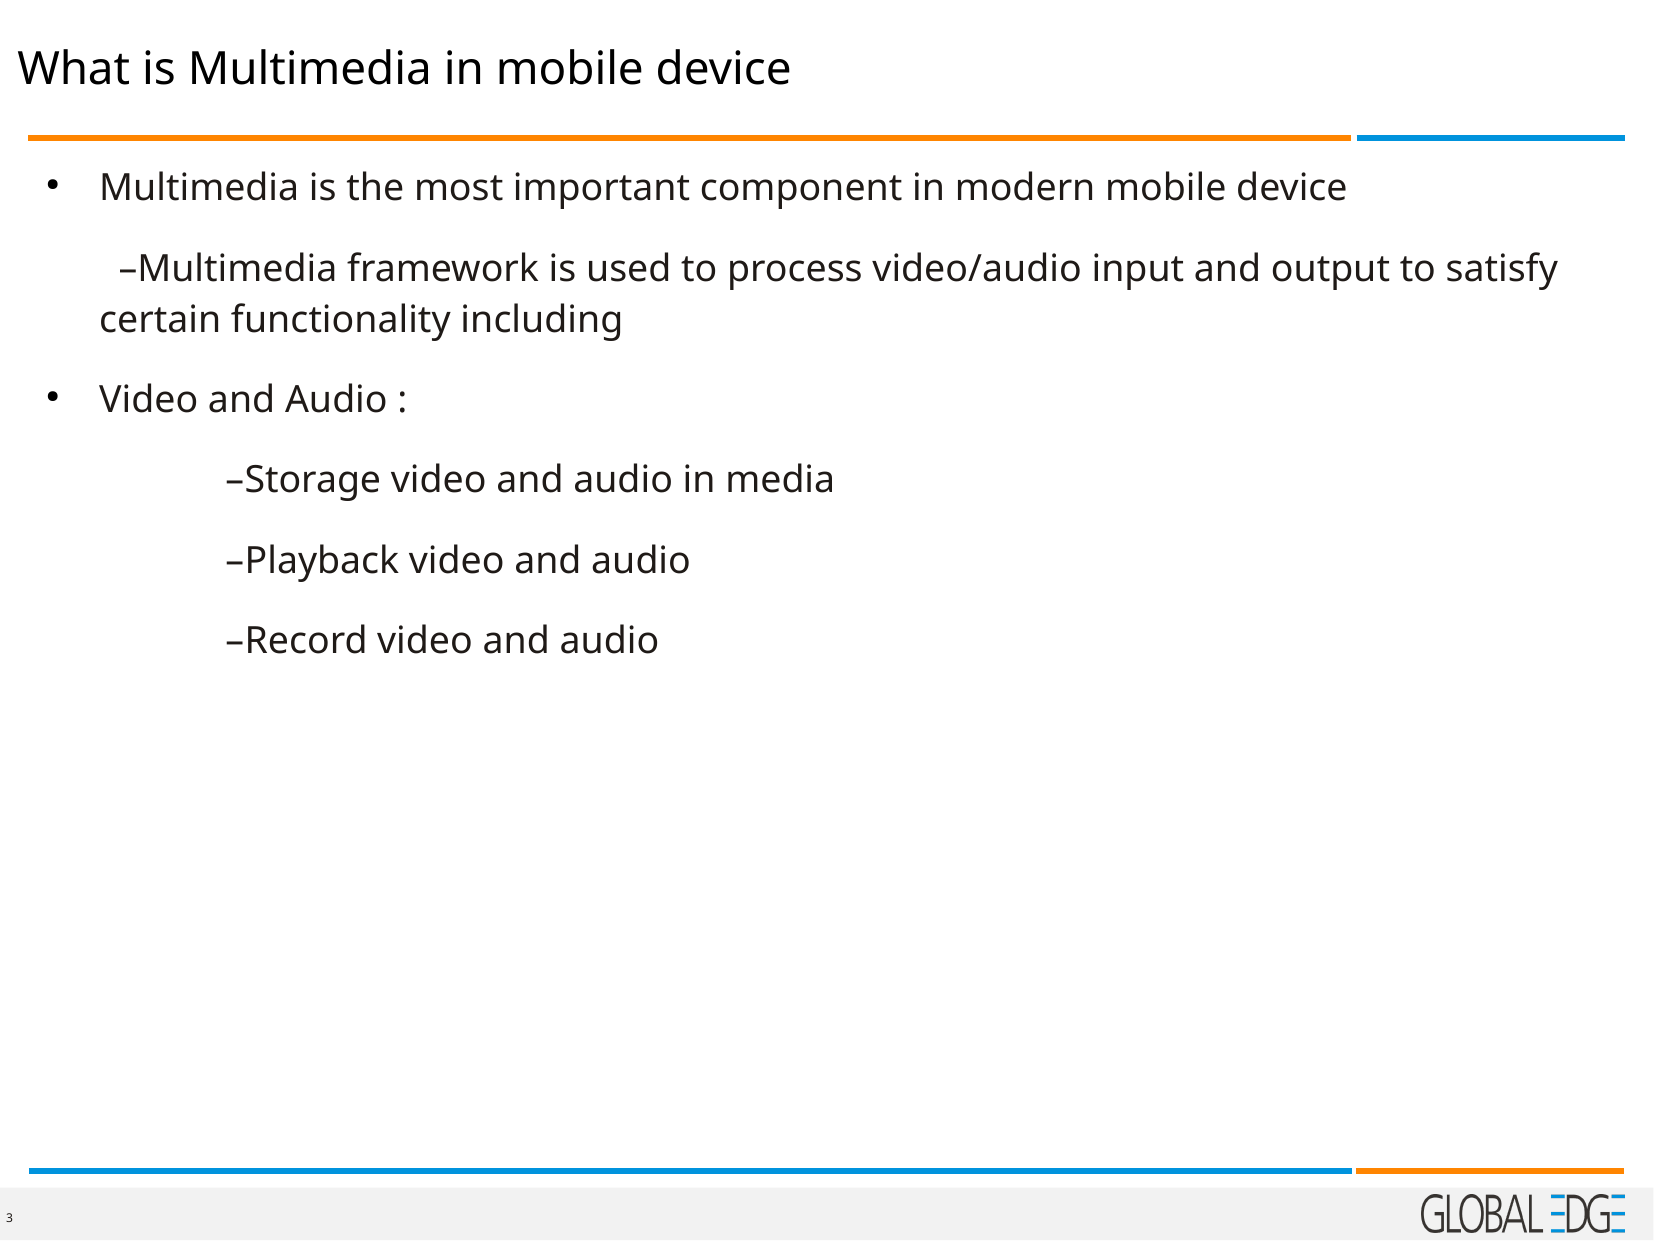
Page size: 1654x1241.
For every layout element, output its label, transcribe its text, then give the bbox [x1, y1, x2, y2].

picture [1421, 1194, 1625, 1233]
list Multimedia is the most important component in modern mobile device –Multimedia framework is used to process video/audio input and output to satisfy certain functionality including Video and Audio : –Storage video and audio in media –Playback video and audio –Record video and audio [28, 160, 1625, 1153]
title What is Multimedia in mobile device [17, 18, 1499, 115]
